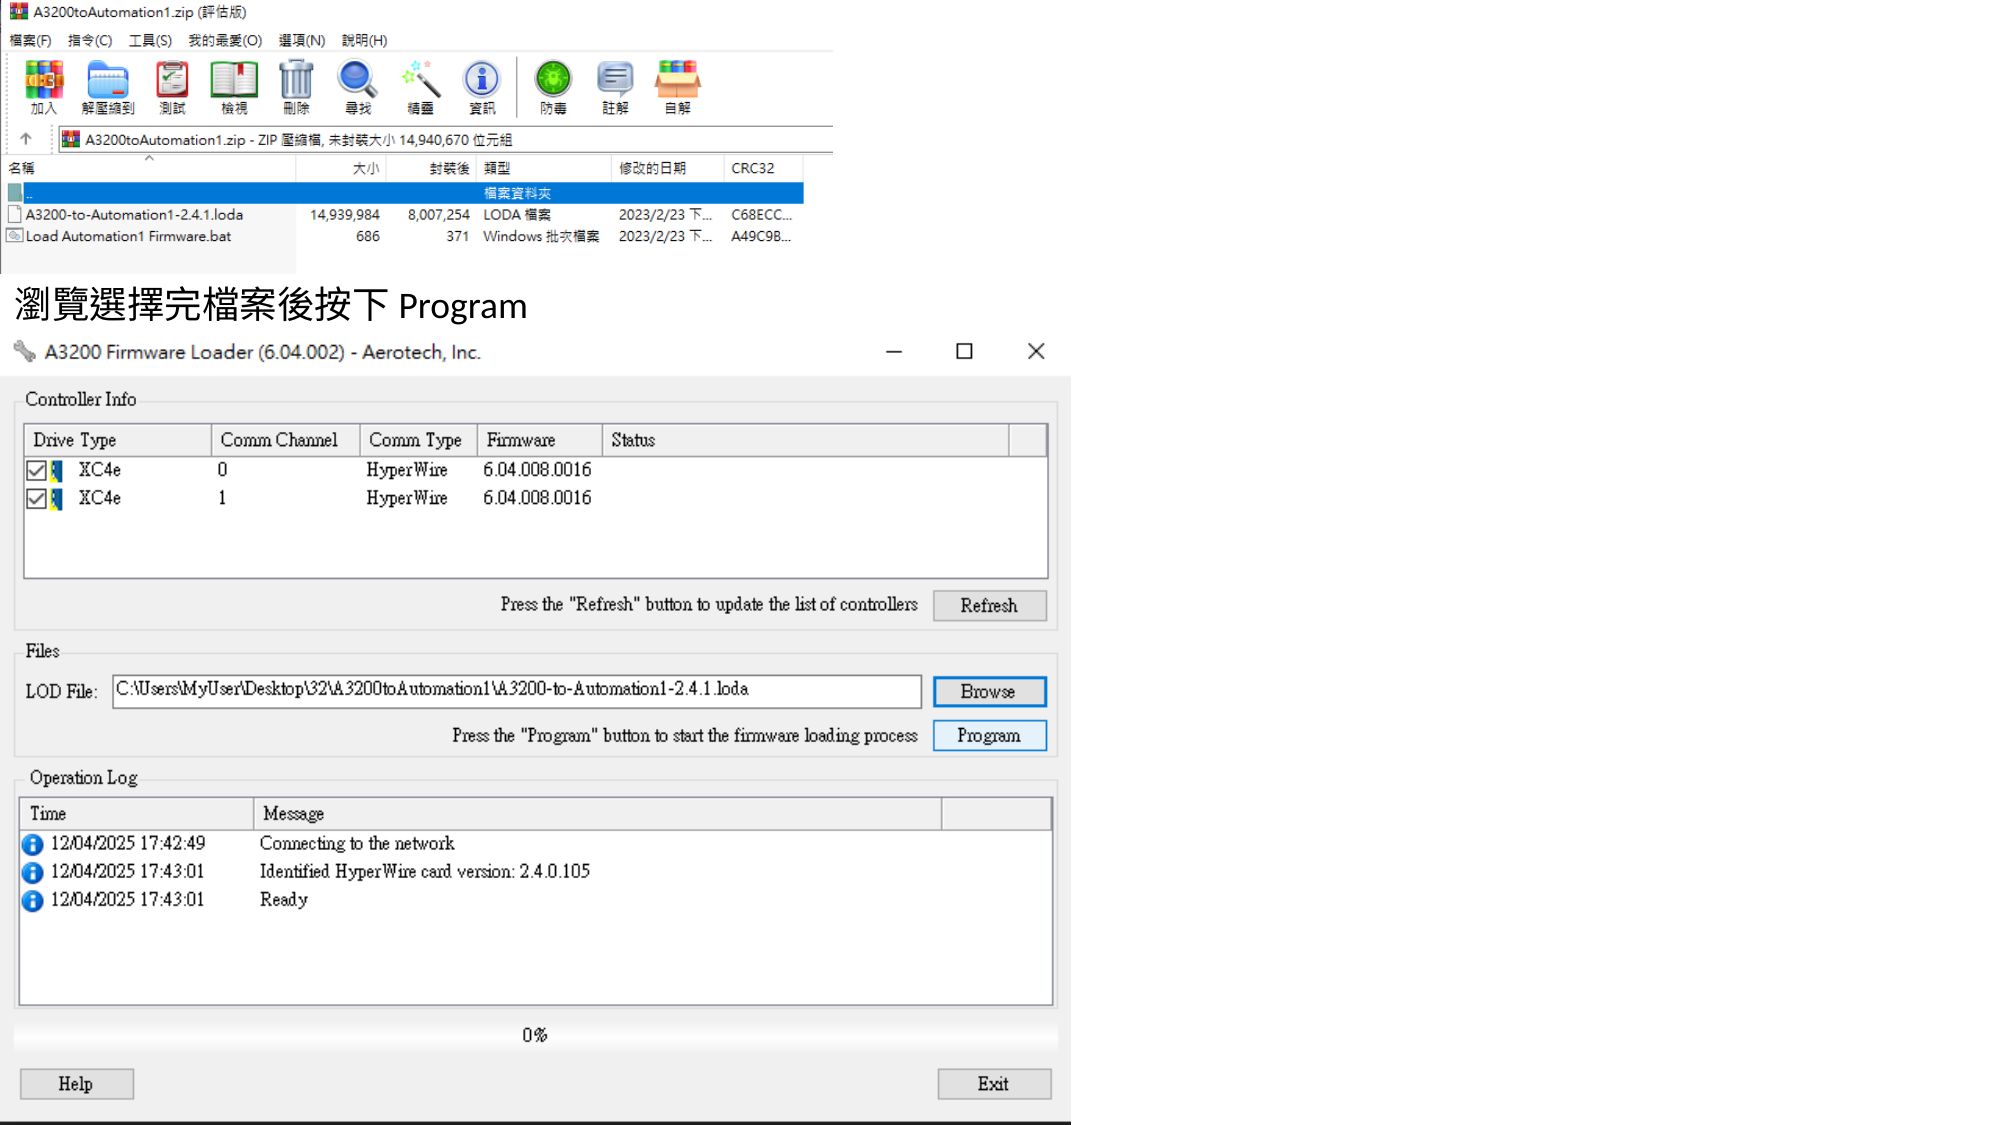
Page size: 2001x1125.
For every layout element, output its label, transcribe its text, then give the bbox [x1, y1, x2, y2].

picture [0, 0, 833, 274]
text_box 瀏覽選擇完檔案後按下Program [0, 273, 1006, 334]
picture [0, 331, 1071, 1125]
